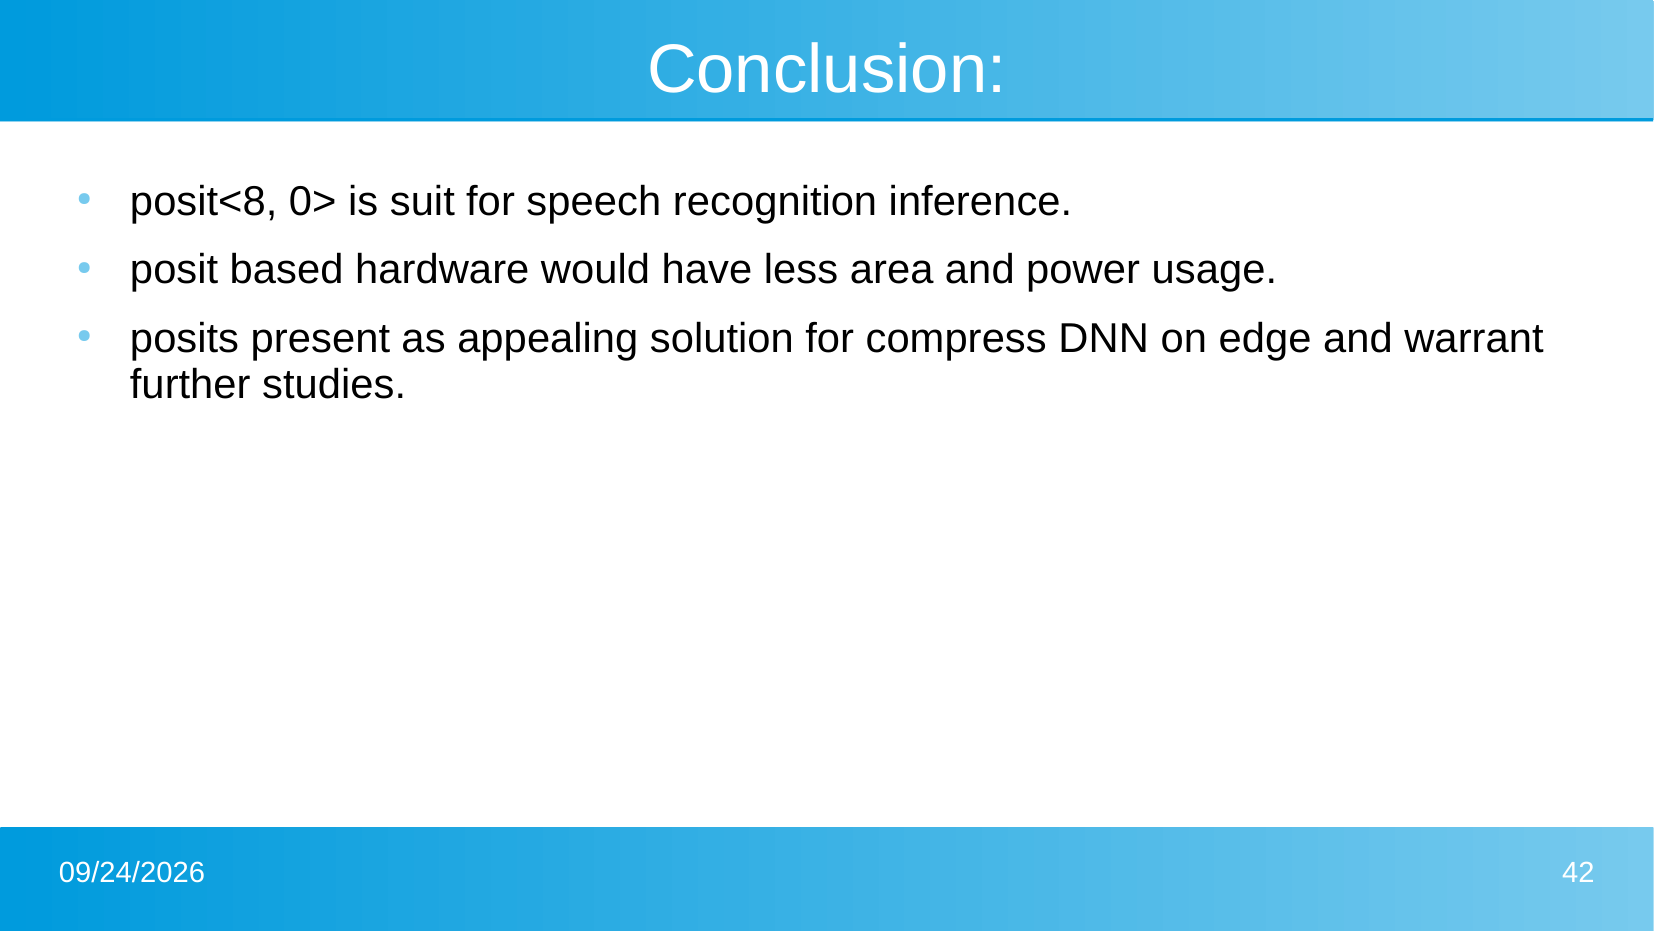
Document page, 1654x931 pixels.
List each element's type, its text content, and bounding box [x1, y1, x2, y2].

list posit<8, 0> is suit for speech recognition inference. posit based hardware would have less area and power usage. posits present as appealing solution for compress DNN on edge and warrant further studies. [59, 177, 1595, 768]
title Conclusion: [59, 29, 1595, 108]
